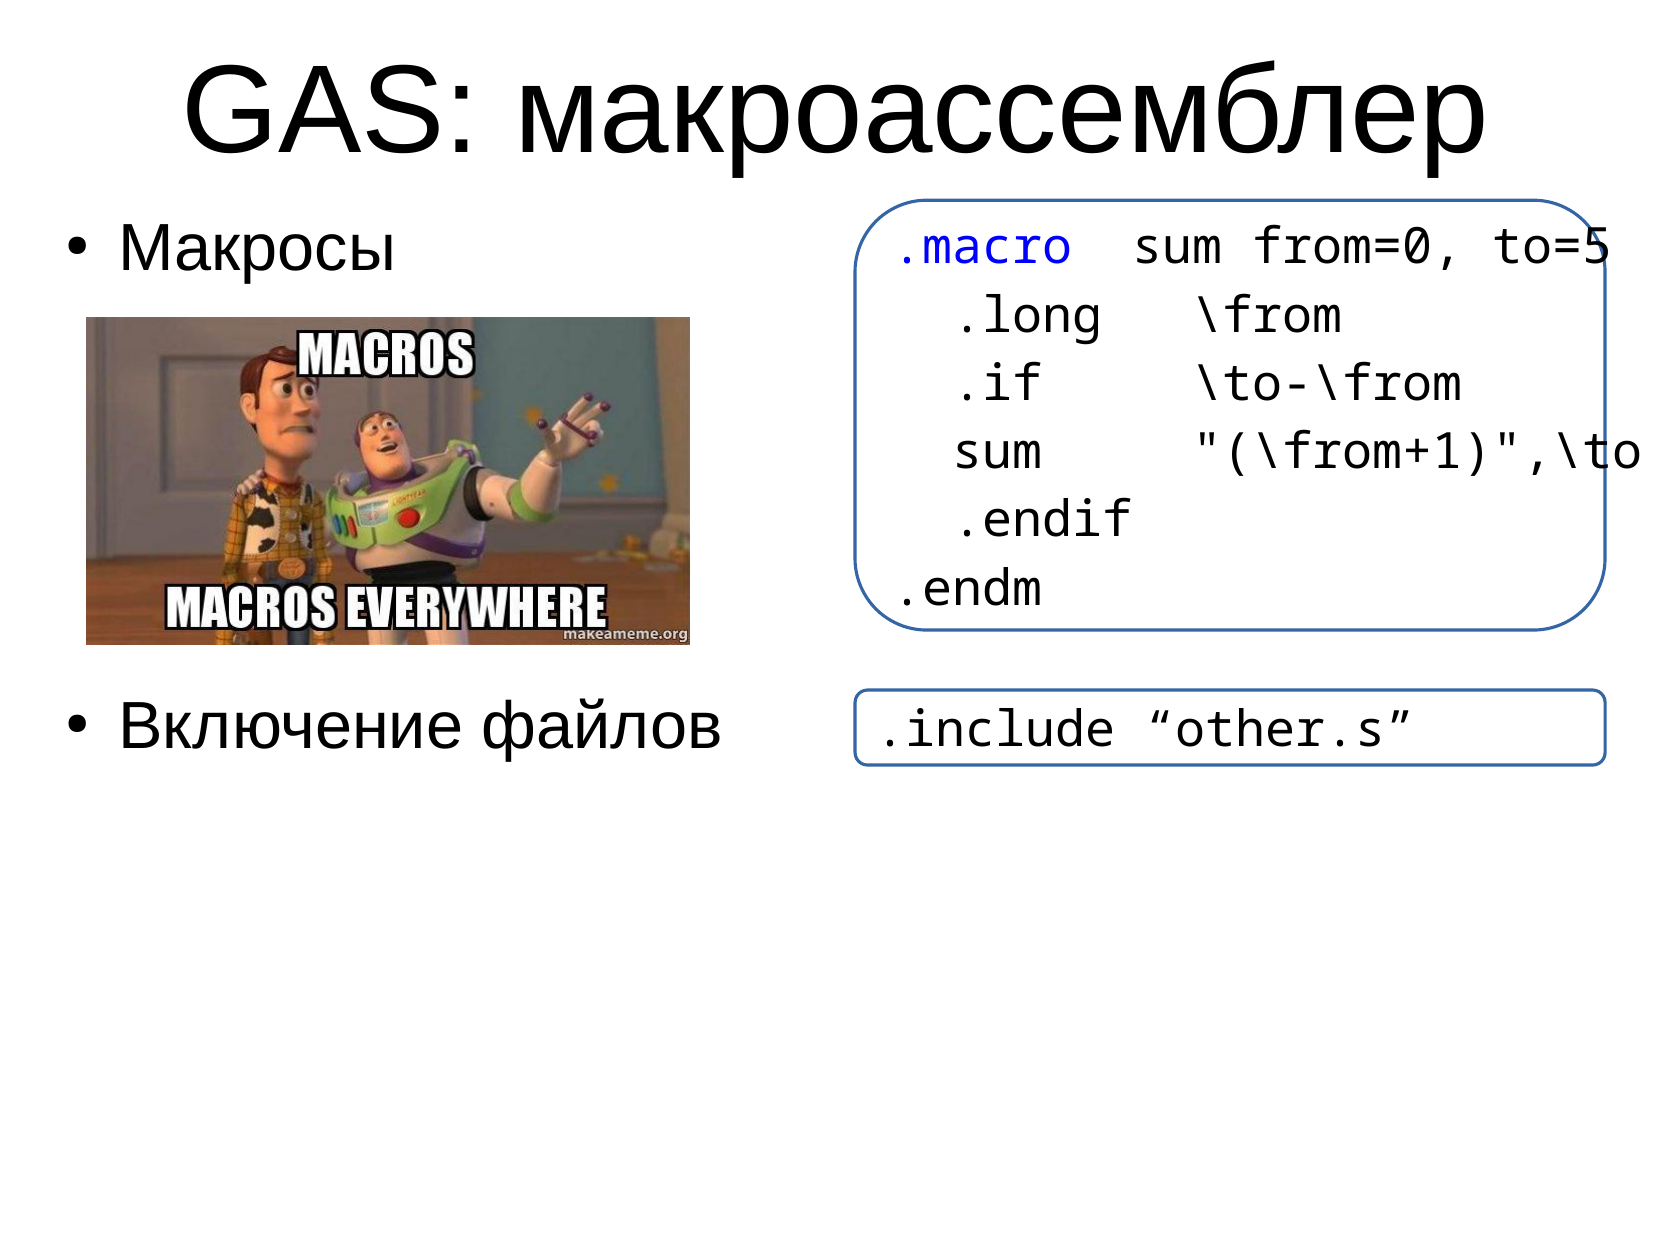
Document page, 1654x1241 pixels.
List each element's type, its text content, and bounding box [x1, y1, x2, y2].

title GAS: макроассемблер [91, 13, 1580, 206]
picture [86, 317, 691, 646]
text_box .include “other.s” [855, 690, 1606, 766]
list Макросы Включение файлов [47, 209, 1536, 1040]
text_box .macro sum from=0, to=5 .long \from .if \to-\from sum "(\from+1)",\to .endif .endm [855, 206, 1606, 631]
